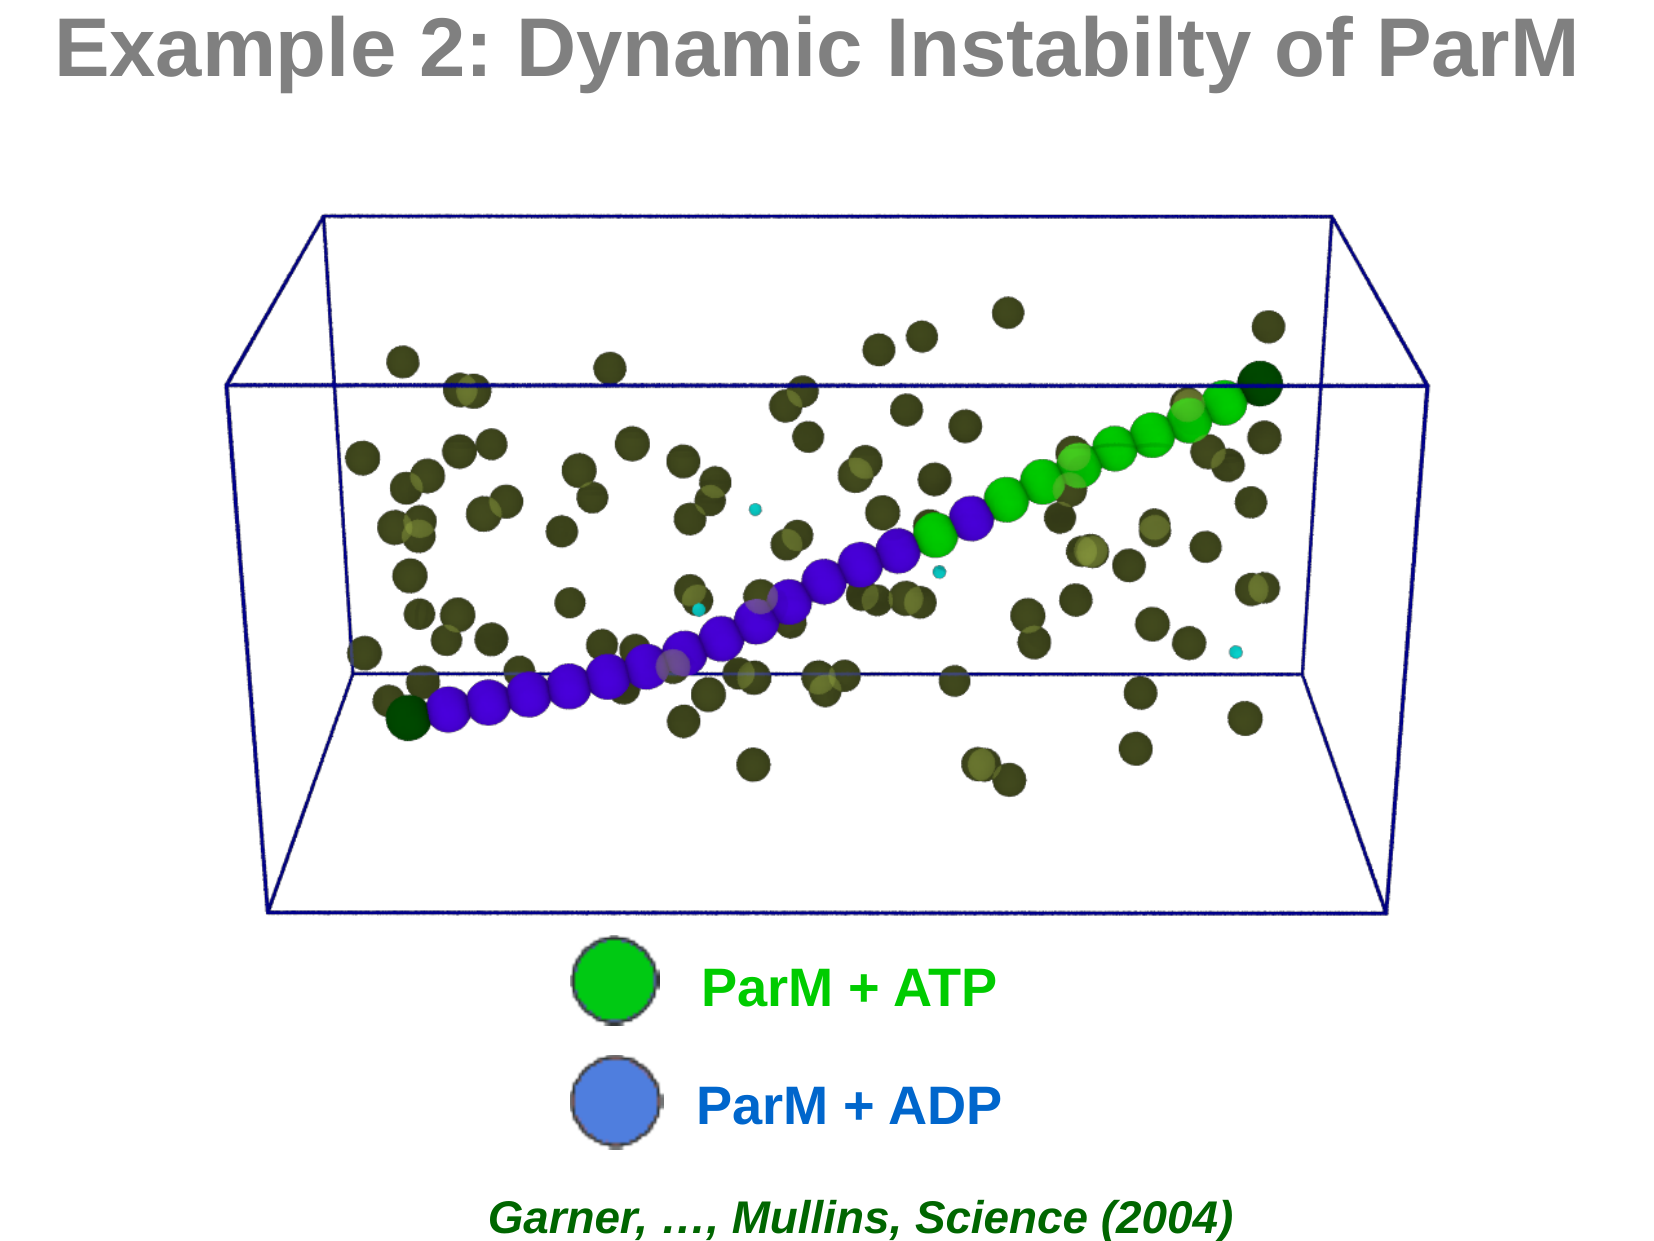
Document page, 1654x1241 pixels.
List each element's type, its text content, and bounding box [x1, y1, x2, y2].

text_box ParM + ADP [662, 1063, 1038, 1144]
picture [0, 0, 1654, 931]
text_box Example 2: Dynamic Instabilty of ParM [0, 0, 1635, 140]
text_box ParM + ATP [662, 944, 1038, 1025]
picture [570, 935, 660, 1026]
text_box Garner, …, Mullins, Science (2004) [323, 1154, 1399, 1241]
picture [570, 1055, 664, 1150]
